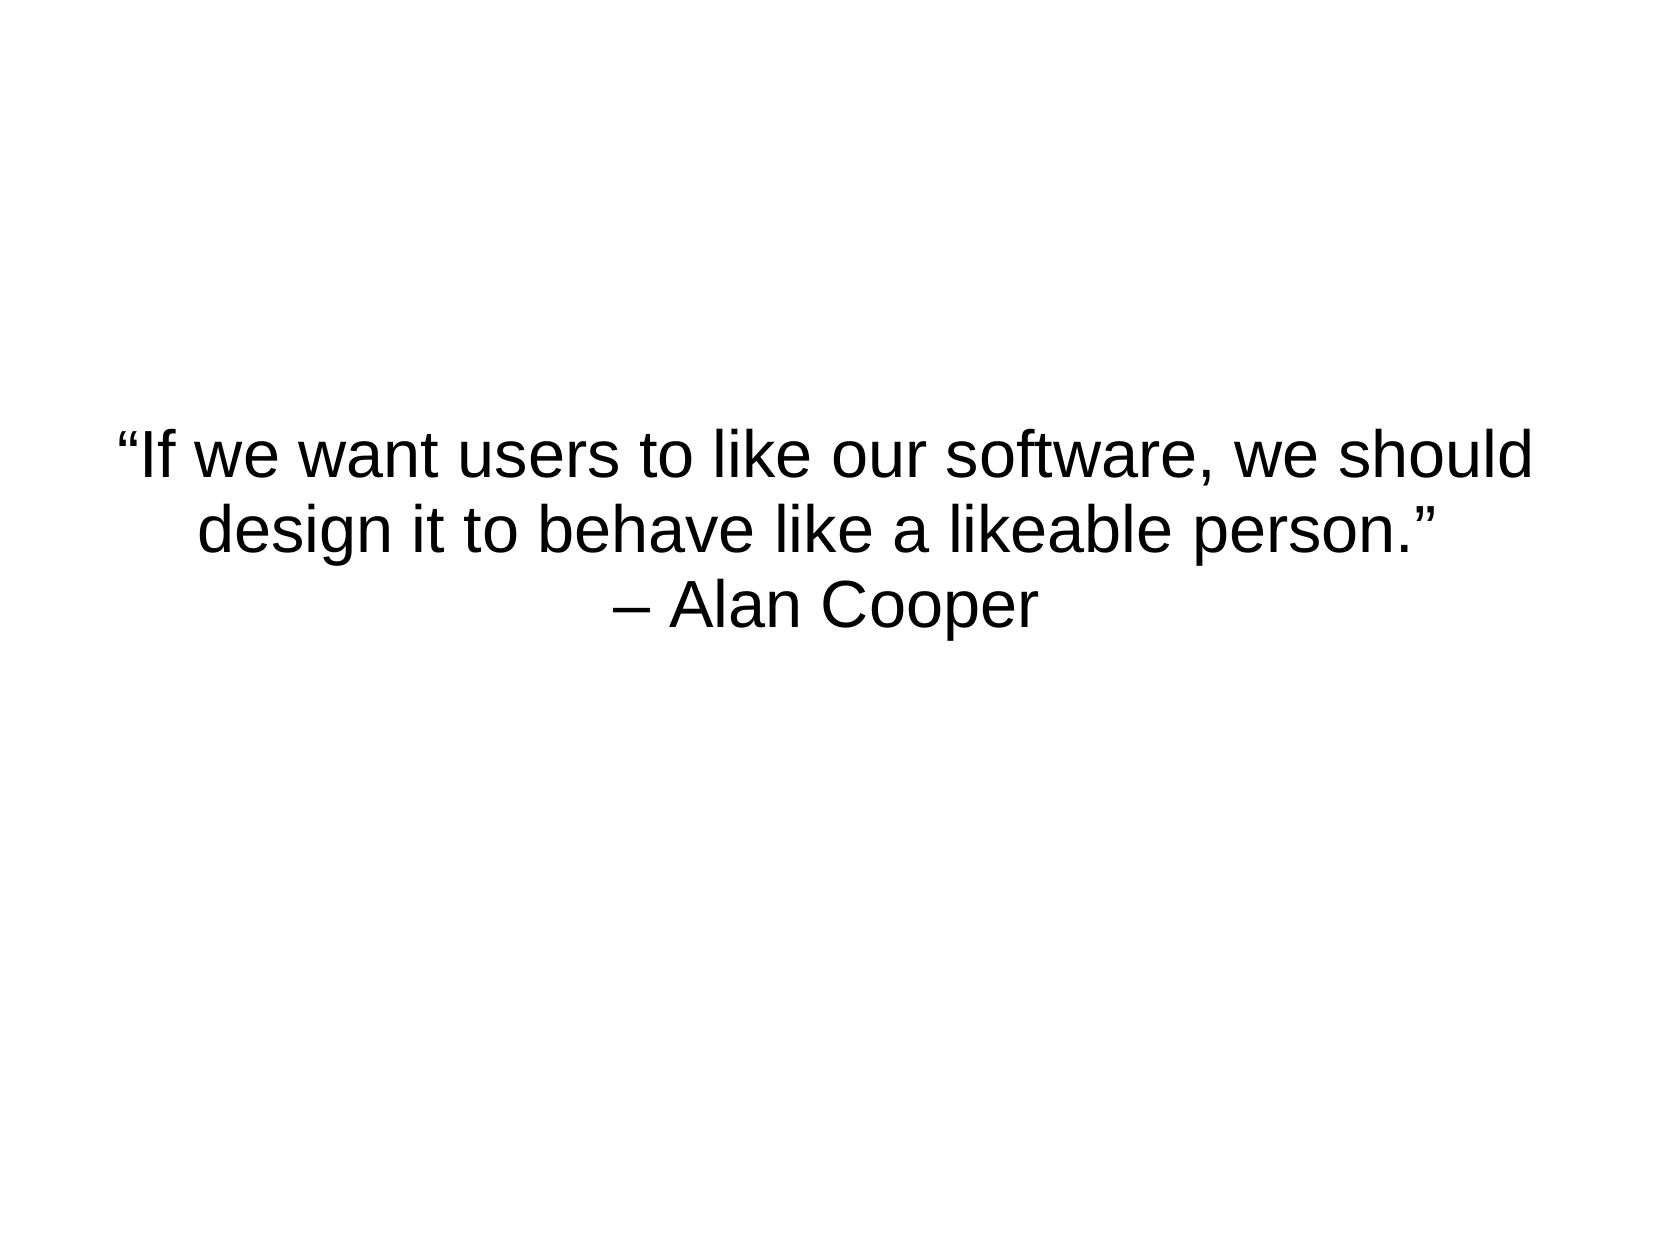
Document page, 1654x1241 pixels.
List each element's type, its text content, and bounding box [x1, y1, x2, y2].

subtitle “If we want users to like our software, we should design it to behave like a likeable person.” – Alan Cooper [82, 49, 1571, 1010]
